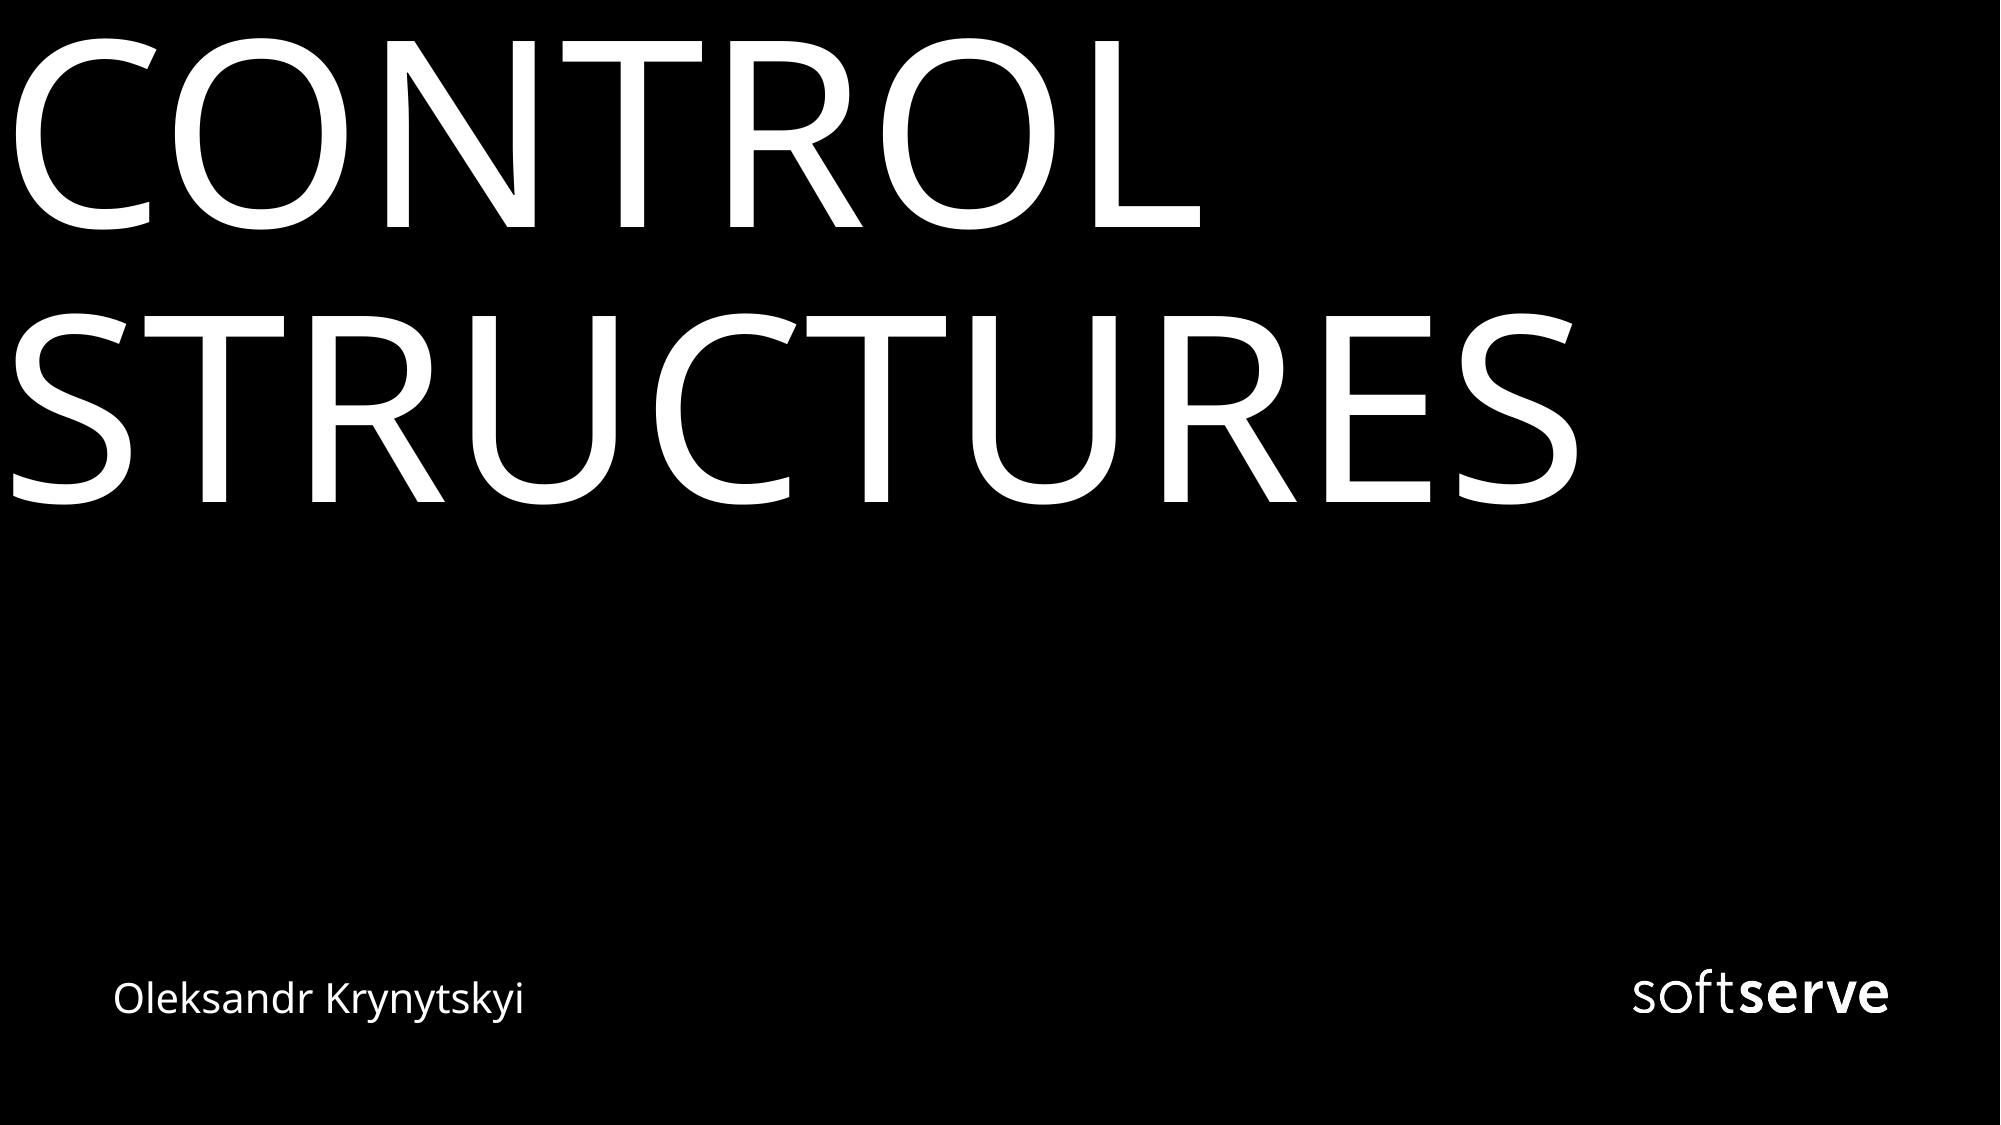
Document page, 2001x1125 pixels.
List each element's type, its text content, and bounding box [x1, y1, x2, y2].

title CONTROL STRUCTURES [0, 0, 2000, 788]
picture [1633, 968, 1888, 1013]
list Oleksandr Krynytskyi [112, 970, 682, 1019]
